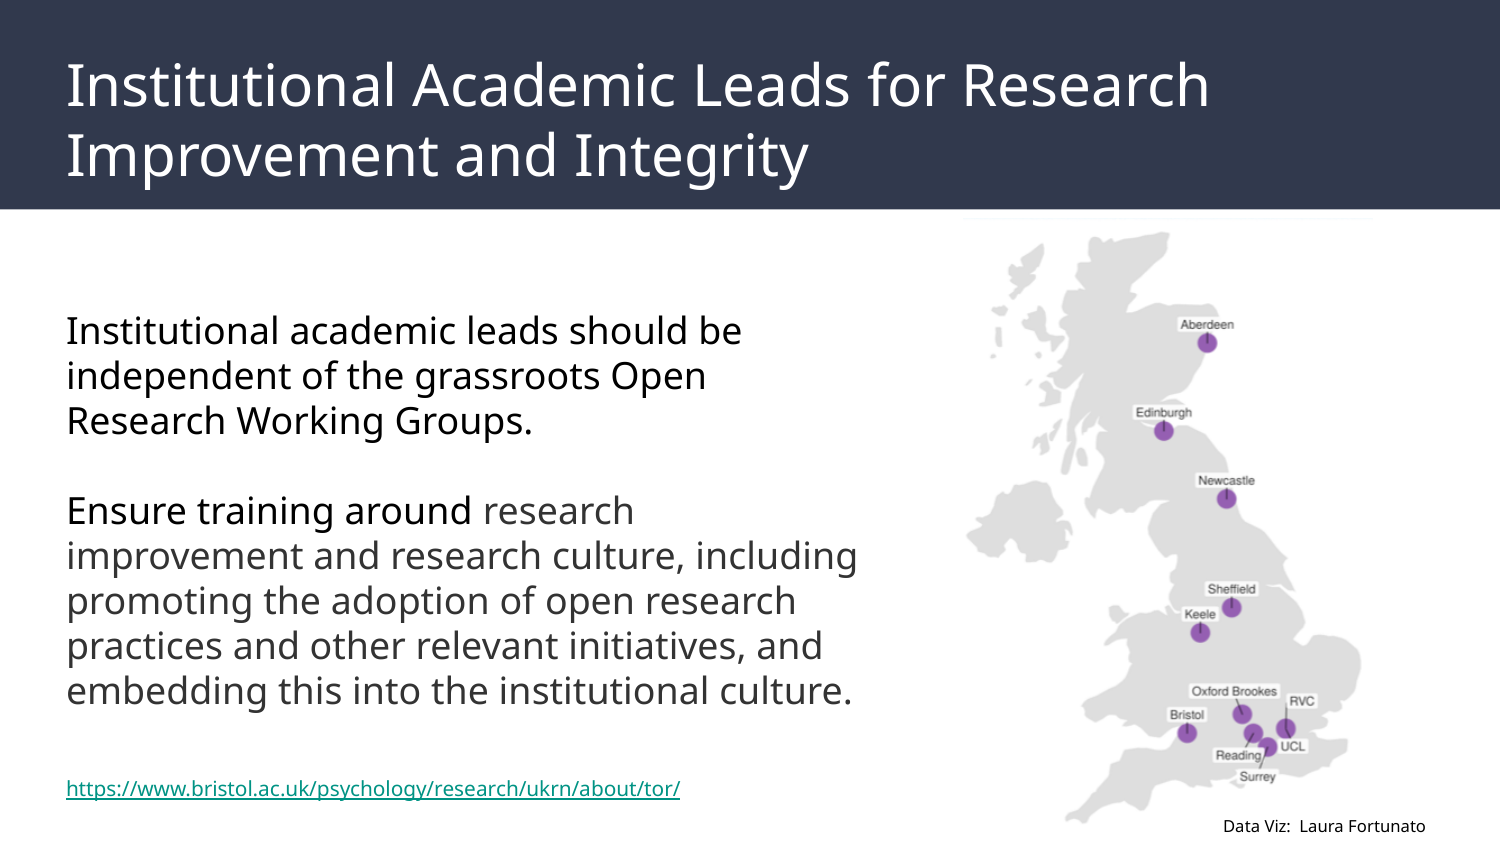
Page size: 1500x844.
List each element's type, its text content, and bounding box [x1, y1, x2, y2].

text_box Institutional academic leads should be independent of the grassroots Open Research Working Groups. Ensure training around research improvement and research culture, including promoting the adoption of open research practices and other relevant initiatives, and embedding this into the institutional culture. [51, 291, 886, 725]
title Institutional Academic Leads for Research Improvement and Integrity [51, 32, 1449, 201]
picture [963, 218, 1373, 828]
text_box Data Viz: Laura Fortunato [1208, 800, 1490, 836]
text_box https://www.bristol.ac.uk/psychology/research/ukrn/about/tor/ [51, 760, 855, 828]
